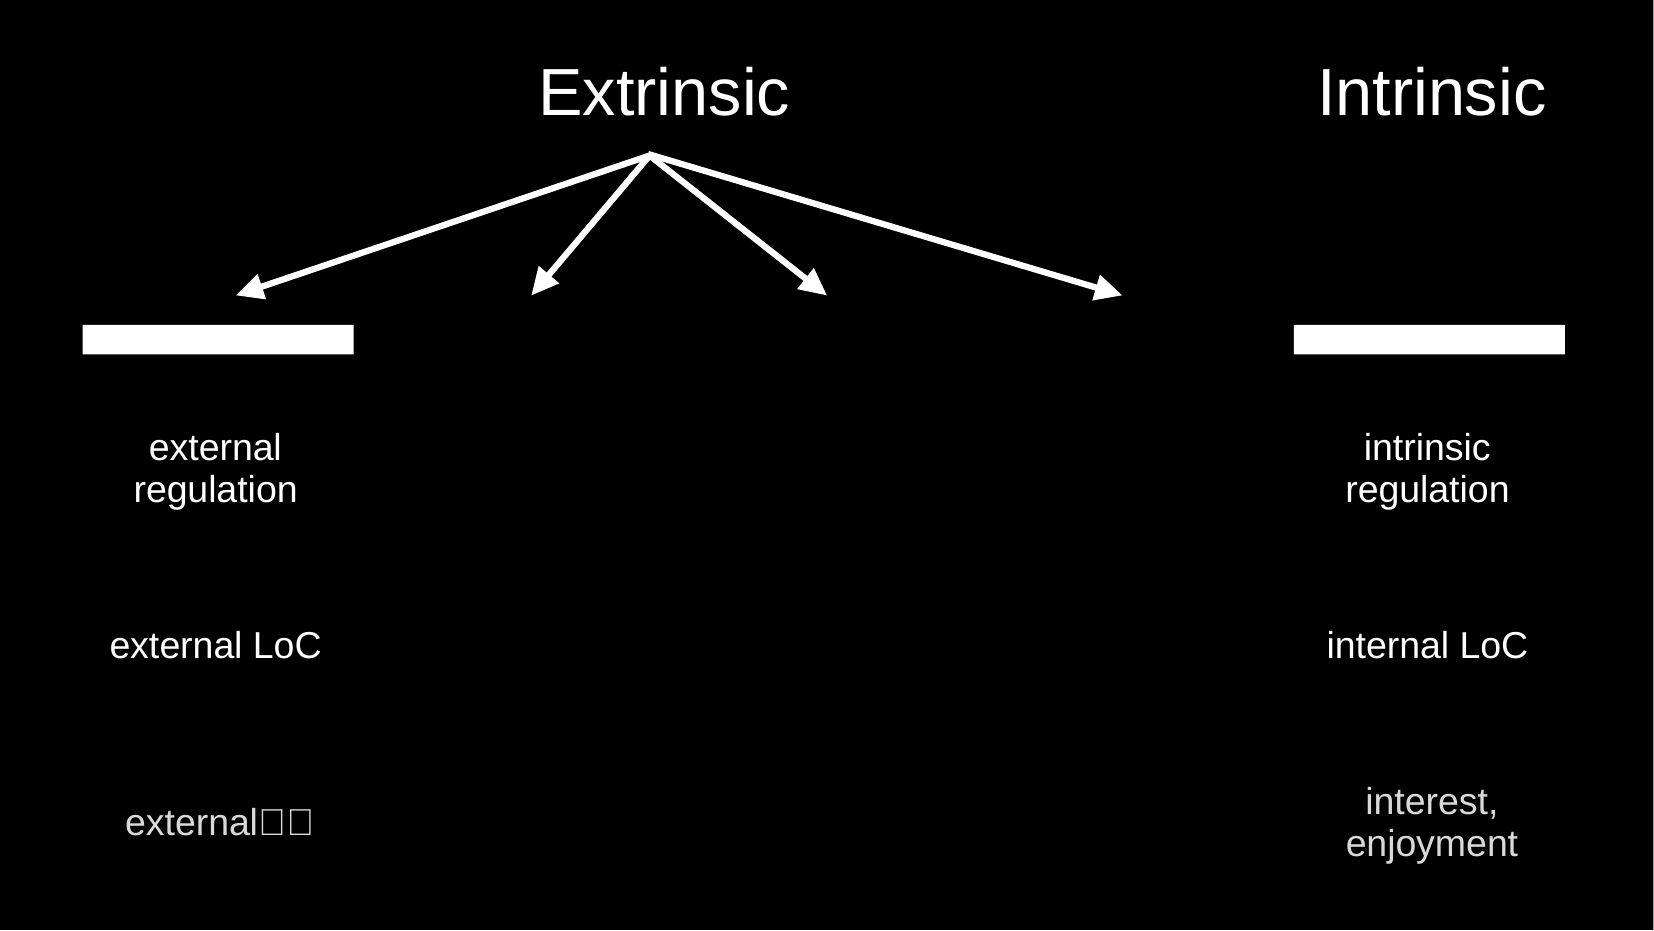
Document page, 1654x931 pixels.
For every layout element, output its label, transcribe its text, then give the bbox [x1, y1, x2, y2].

text_box [82, 324, 354, 355]
list Intrinsic [1299, 29, 1565, 156]
list external🥕🏒 [87, 759, 353, 886]
list external LoC [82, 582, 349, 709]
list internal LoC [1294, 582, 1561, 709]
list intrinsic regulation [1294, 405, 1561, 532]
list interest, enjoyment [1299, 759, 1565, 886]
text_box [1293, 324, 1565, 355]
list external regulation [82, 405, 349, 532]
list Extrinsic [531, 29, 798, 156]
